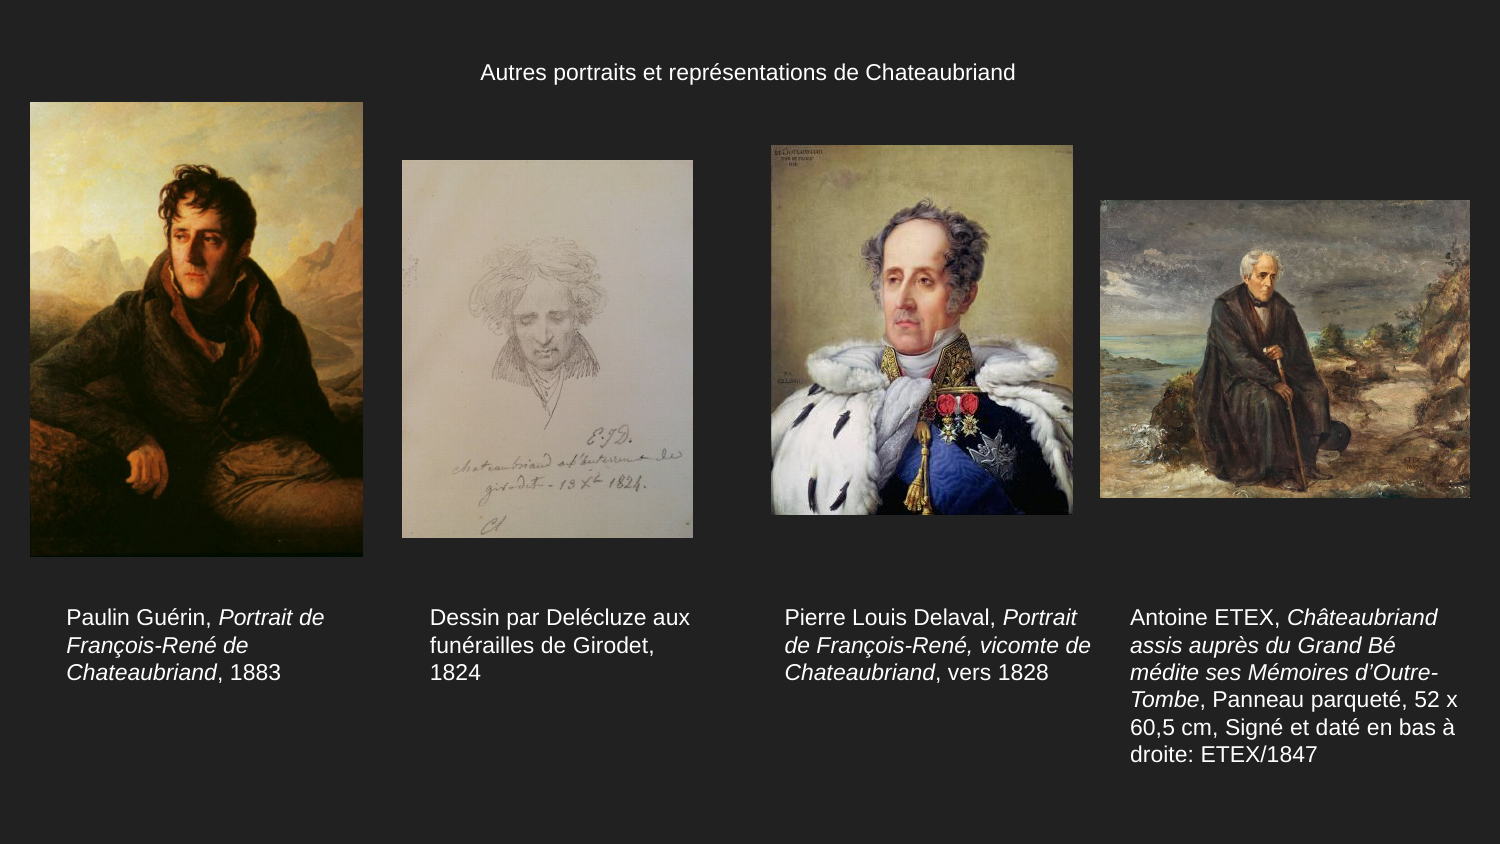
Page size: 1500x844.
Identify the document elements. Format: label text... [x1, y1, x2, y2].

list Autres portraits et représentations de Chateaubriand [465, 42, 1035, 103]
picture [771, 145, 1073, 515]
text_box Antoine ETEX, Châteaubriand assis auprès du Grand Bé médite ses Mémoires d’Outre-Tombe, Panneau parqueté, 52 x 60,5 cm, Signé et daté en bas à droite: ETEX/1847 [1115, 587, 1474, 711]
picture [1100, 200, 1470, 498]
text_box Paulin Guérin, Portrait de François-René de Chateaubriand, 1883 [51, 587, 341, 744]
text_box Pierre Louis Delaval, Portrait de François-René, vicomte de Chateaubriand, vers 1828 [769, 587, 1115, 693]
text_box Dessin par Delécluze aux funérailles de Girodet, 1824 [414, 587, 716, 634]
picture [30, 102, 363, 557]
picture [402, 160, 693, 538]
